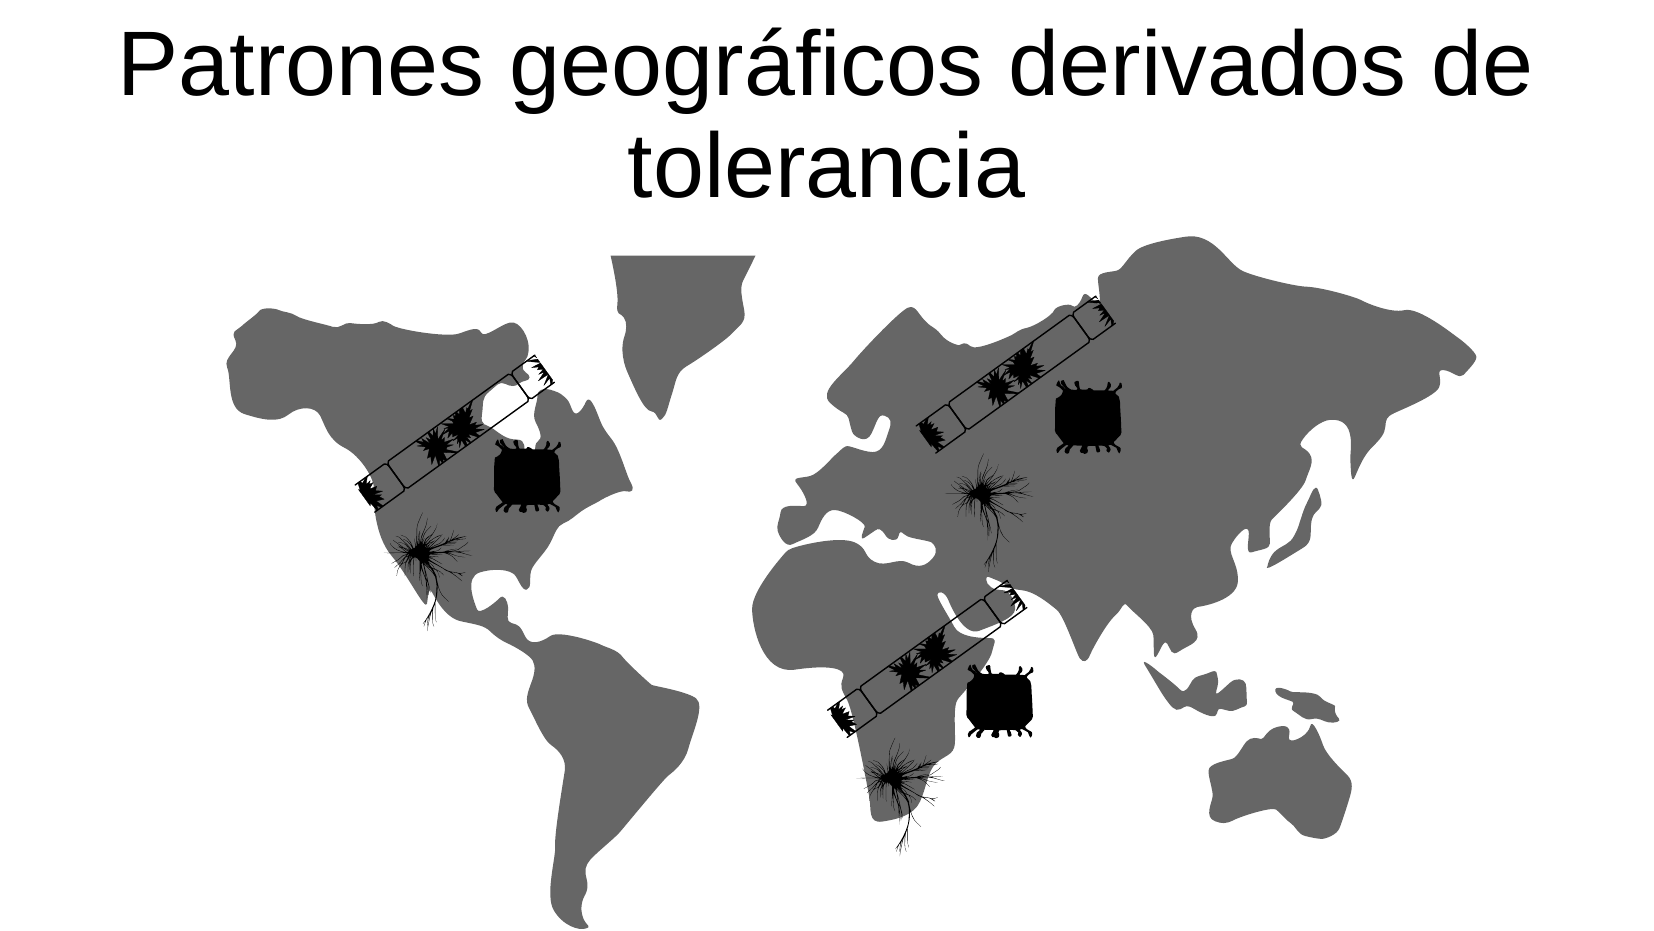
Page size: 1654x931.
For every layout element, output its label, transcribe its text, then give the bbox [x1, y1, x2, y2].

picture [226, 236, 1477, 929]
title Patrones geográficos derivados de tolerancia [82, 12, 1571, 218]
